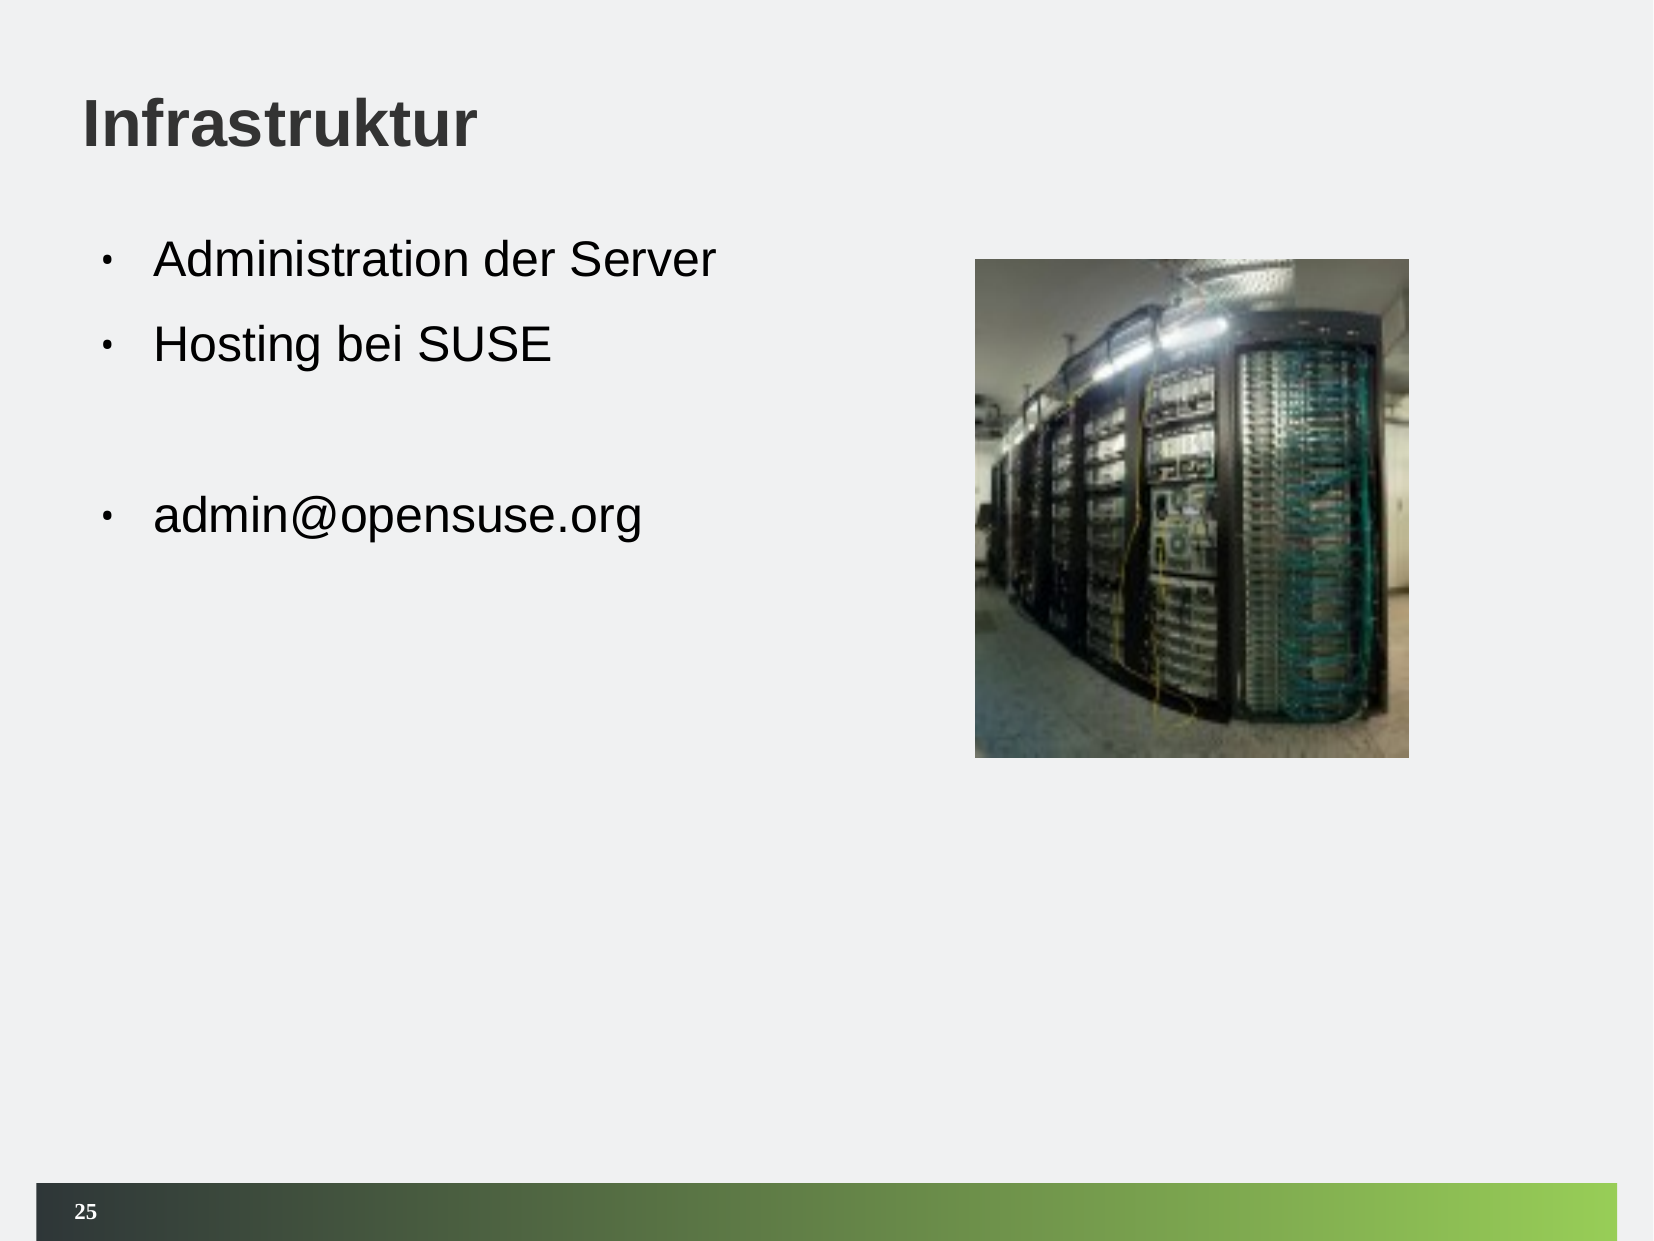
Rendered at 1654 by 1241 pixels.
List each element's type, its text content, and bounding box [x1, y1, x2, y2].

list Administration der Server Hosting bei SUSE admin@opensuse.org [82, 231, 809, 1050]
title Infrastruktur [82, 49, 1571, 198]
picture [0, 0, 1654, 1241]
